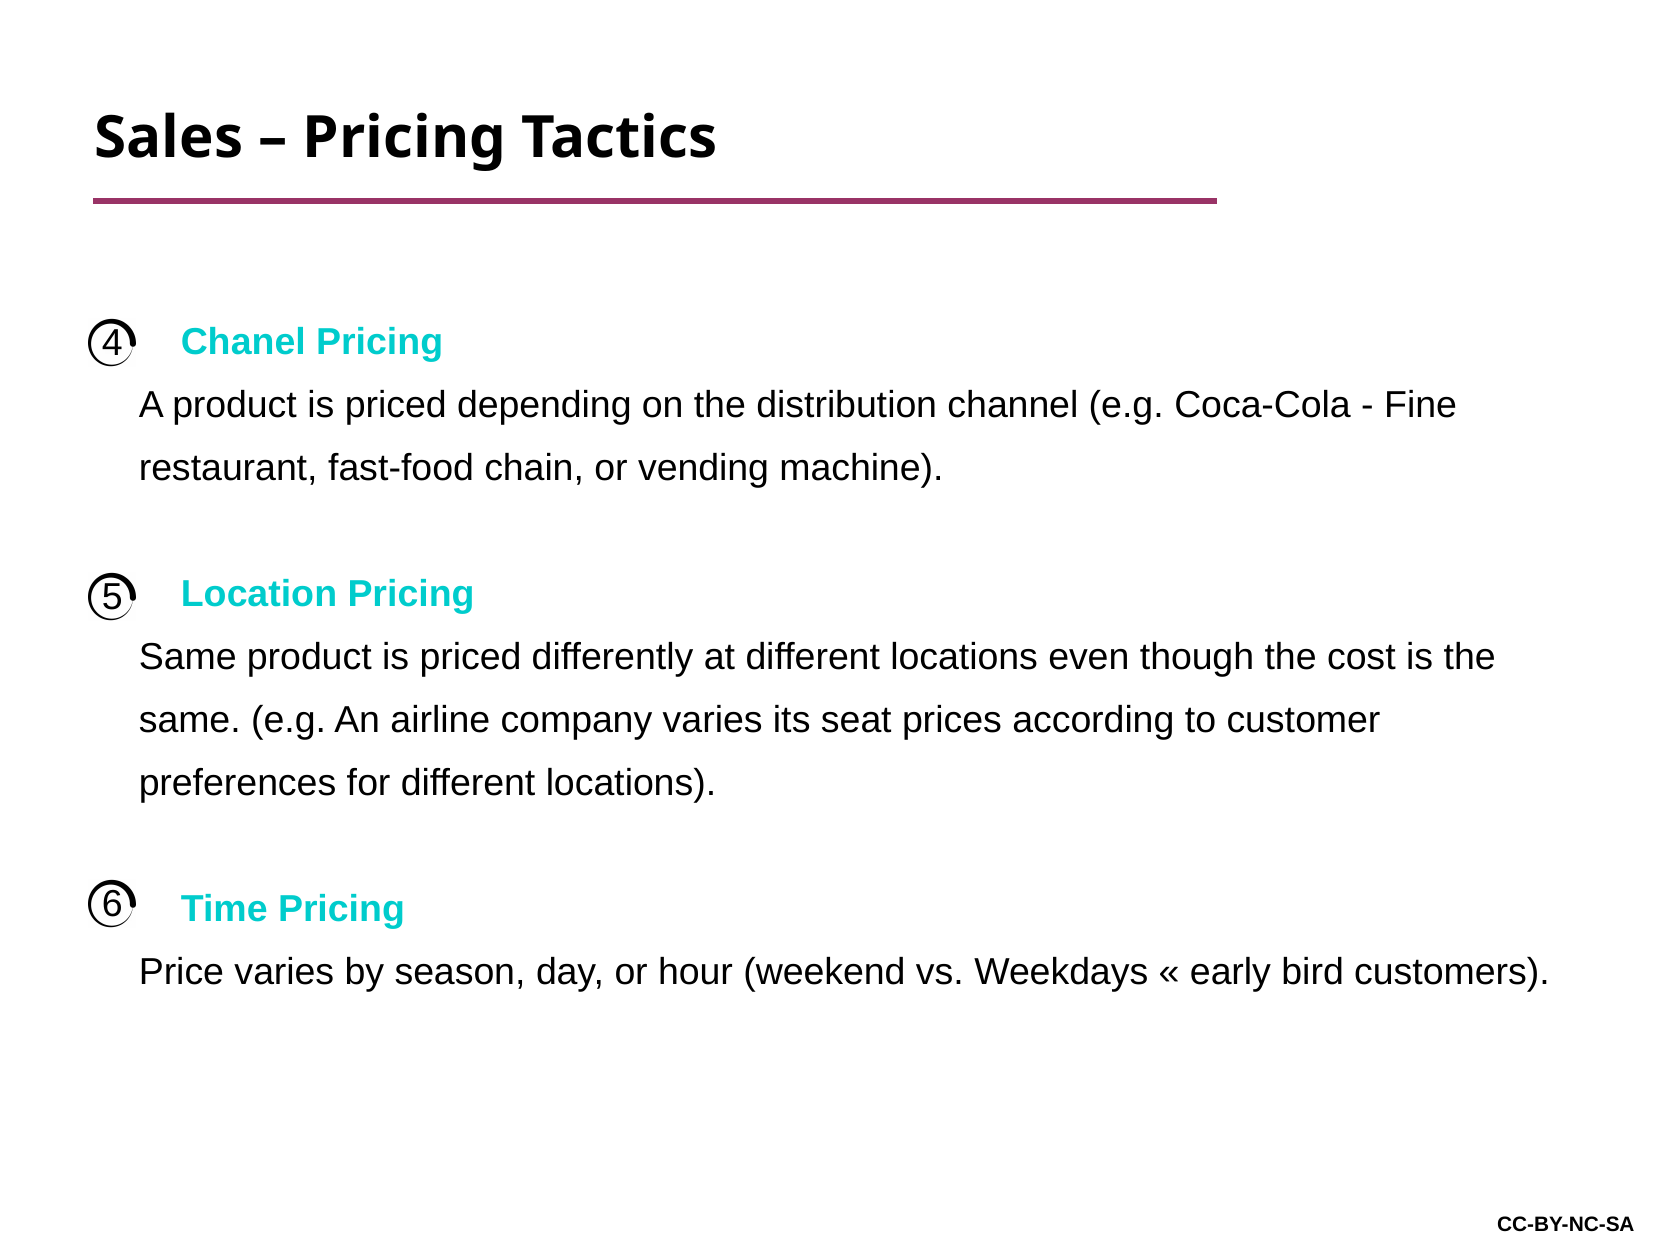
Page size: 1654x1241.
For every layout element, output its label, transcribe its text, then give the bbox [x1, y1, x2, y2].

picture [88, 572, 136, 621]
text_box Chanel Pricing A product is priced depending on the distribution channel (e.g. Coca-Cola - Fine restaurant, fast-food chain, or vending machine). Location Pricing Same product is priced differently at different locations even though the cost is the same. (e.g. An airline company varies its seat prices according to customer preferences for different locations). Time Pricing Price varies by season, day, or hour (weekend vs. Weekdays « early bird customers). [88, 259, 1589, 1241]
title Sales – Pricing Tactics [94, 31, 1571, 239]
picture [88, 879, 136, 928]
text_box CC-BY-NC-SA [1482, 1204, 1654, 1241]
picture [88, 318, 136, 367]
